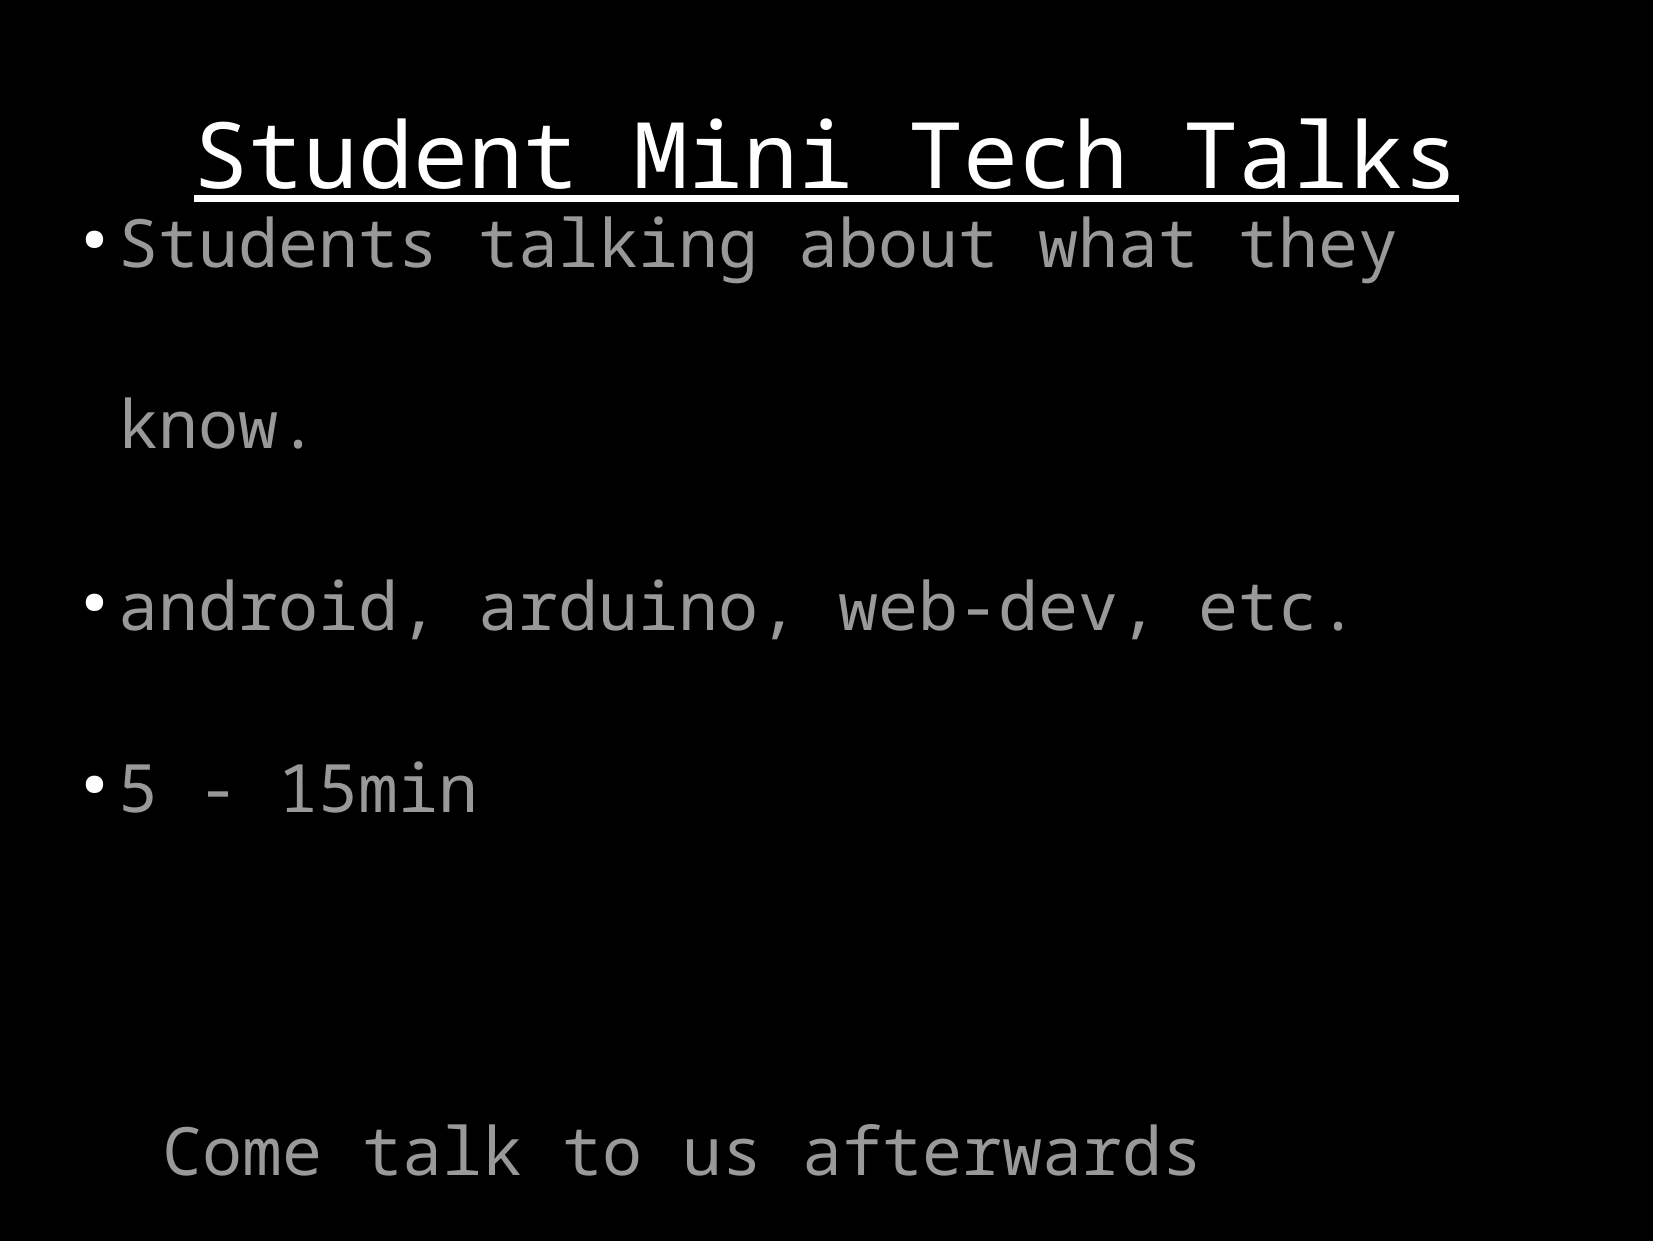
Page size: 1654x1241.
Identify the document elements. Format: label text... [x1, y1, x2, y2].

title Student Mini Tech Talks [82, 49, 1571, 257]
subtitle Students talking about what they know. android, arduino, web-dev, etc. 5 - 15min Come talk to us afterwards [82, 290, 1571, 1010]
